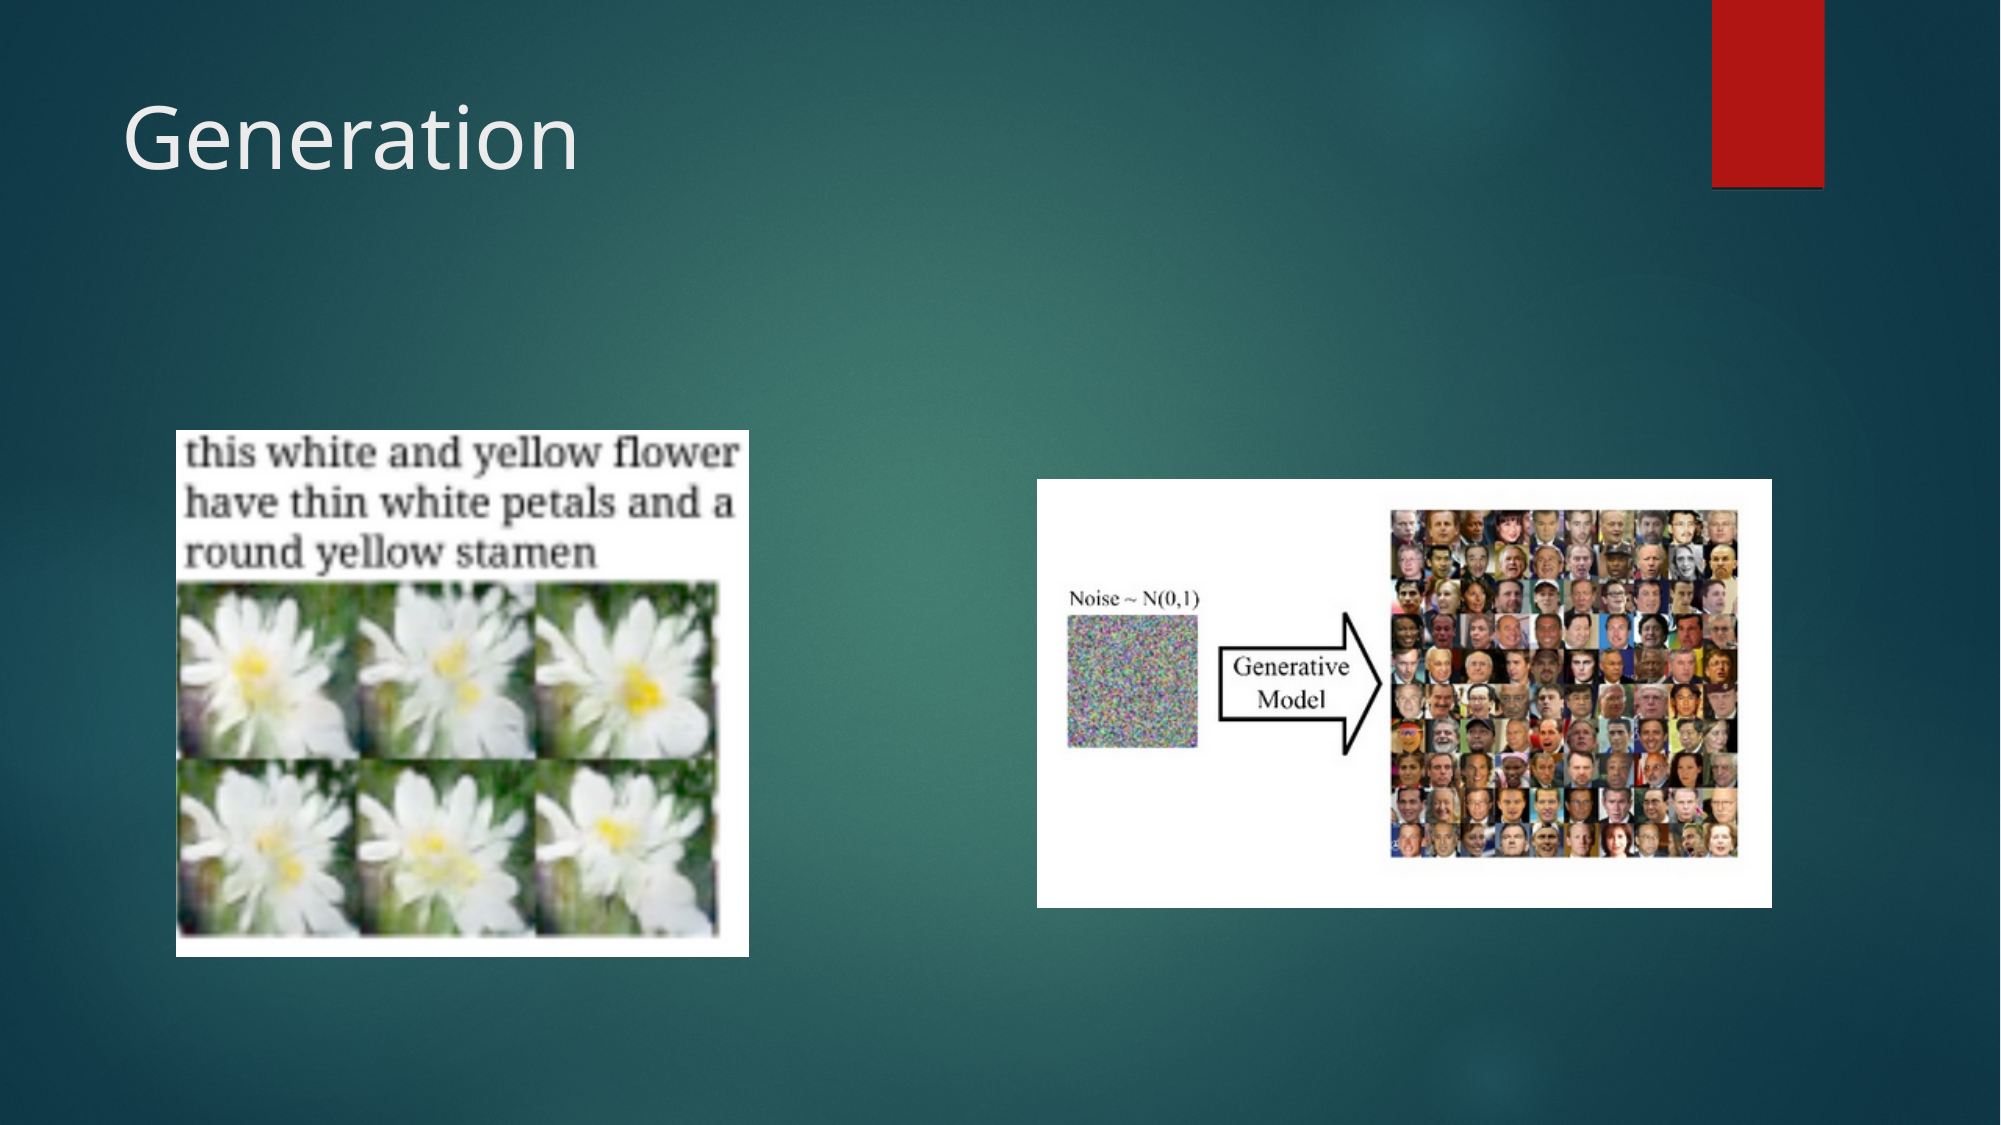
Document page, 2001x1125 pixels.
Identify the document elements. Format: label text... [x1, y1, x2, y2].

picture [0, 0, 2001, 1125]
title Generation [106, 74, 1649, 304]
